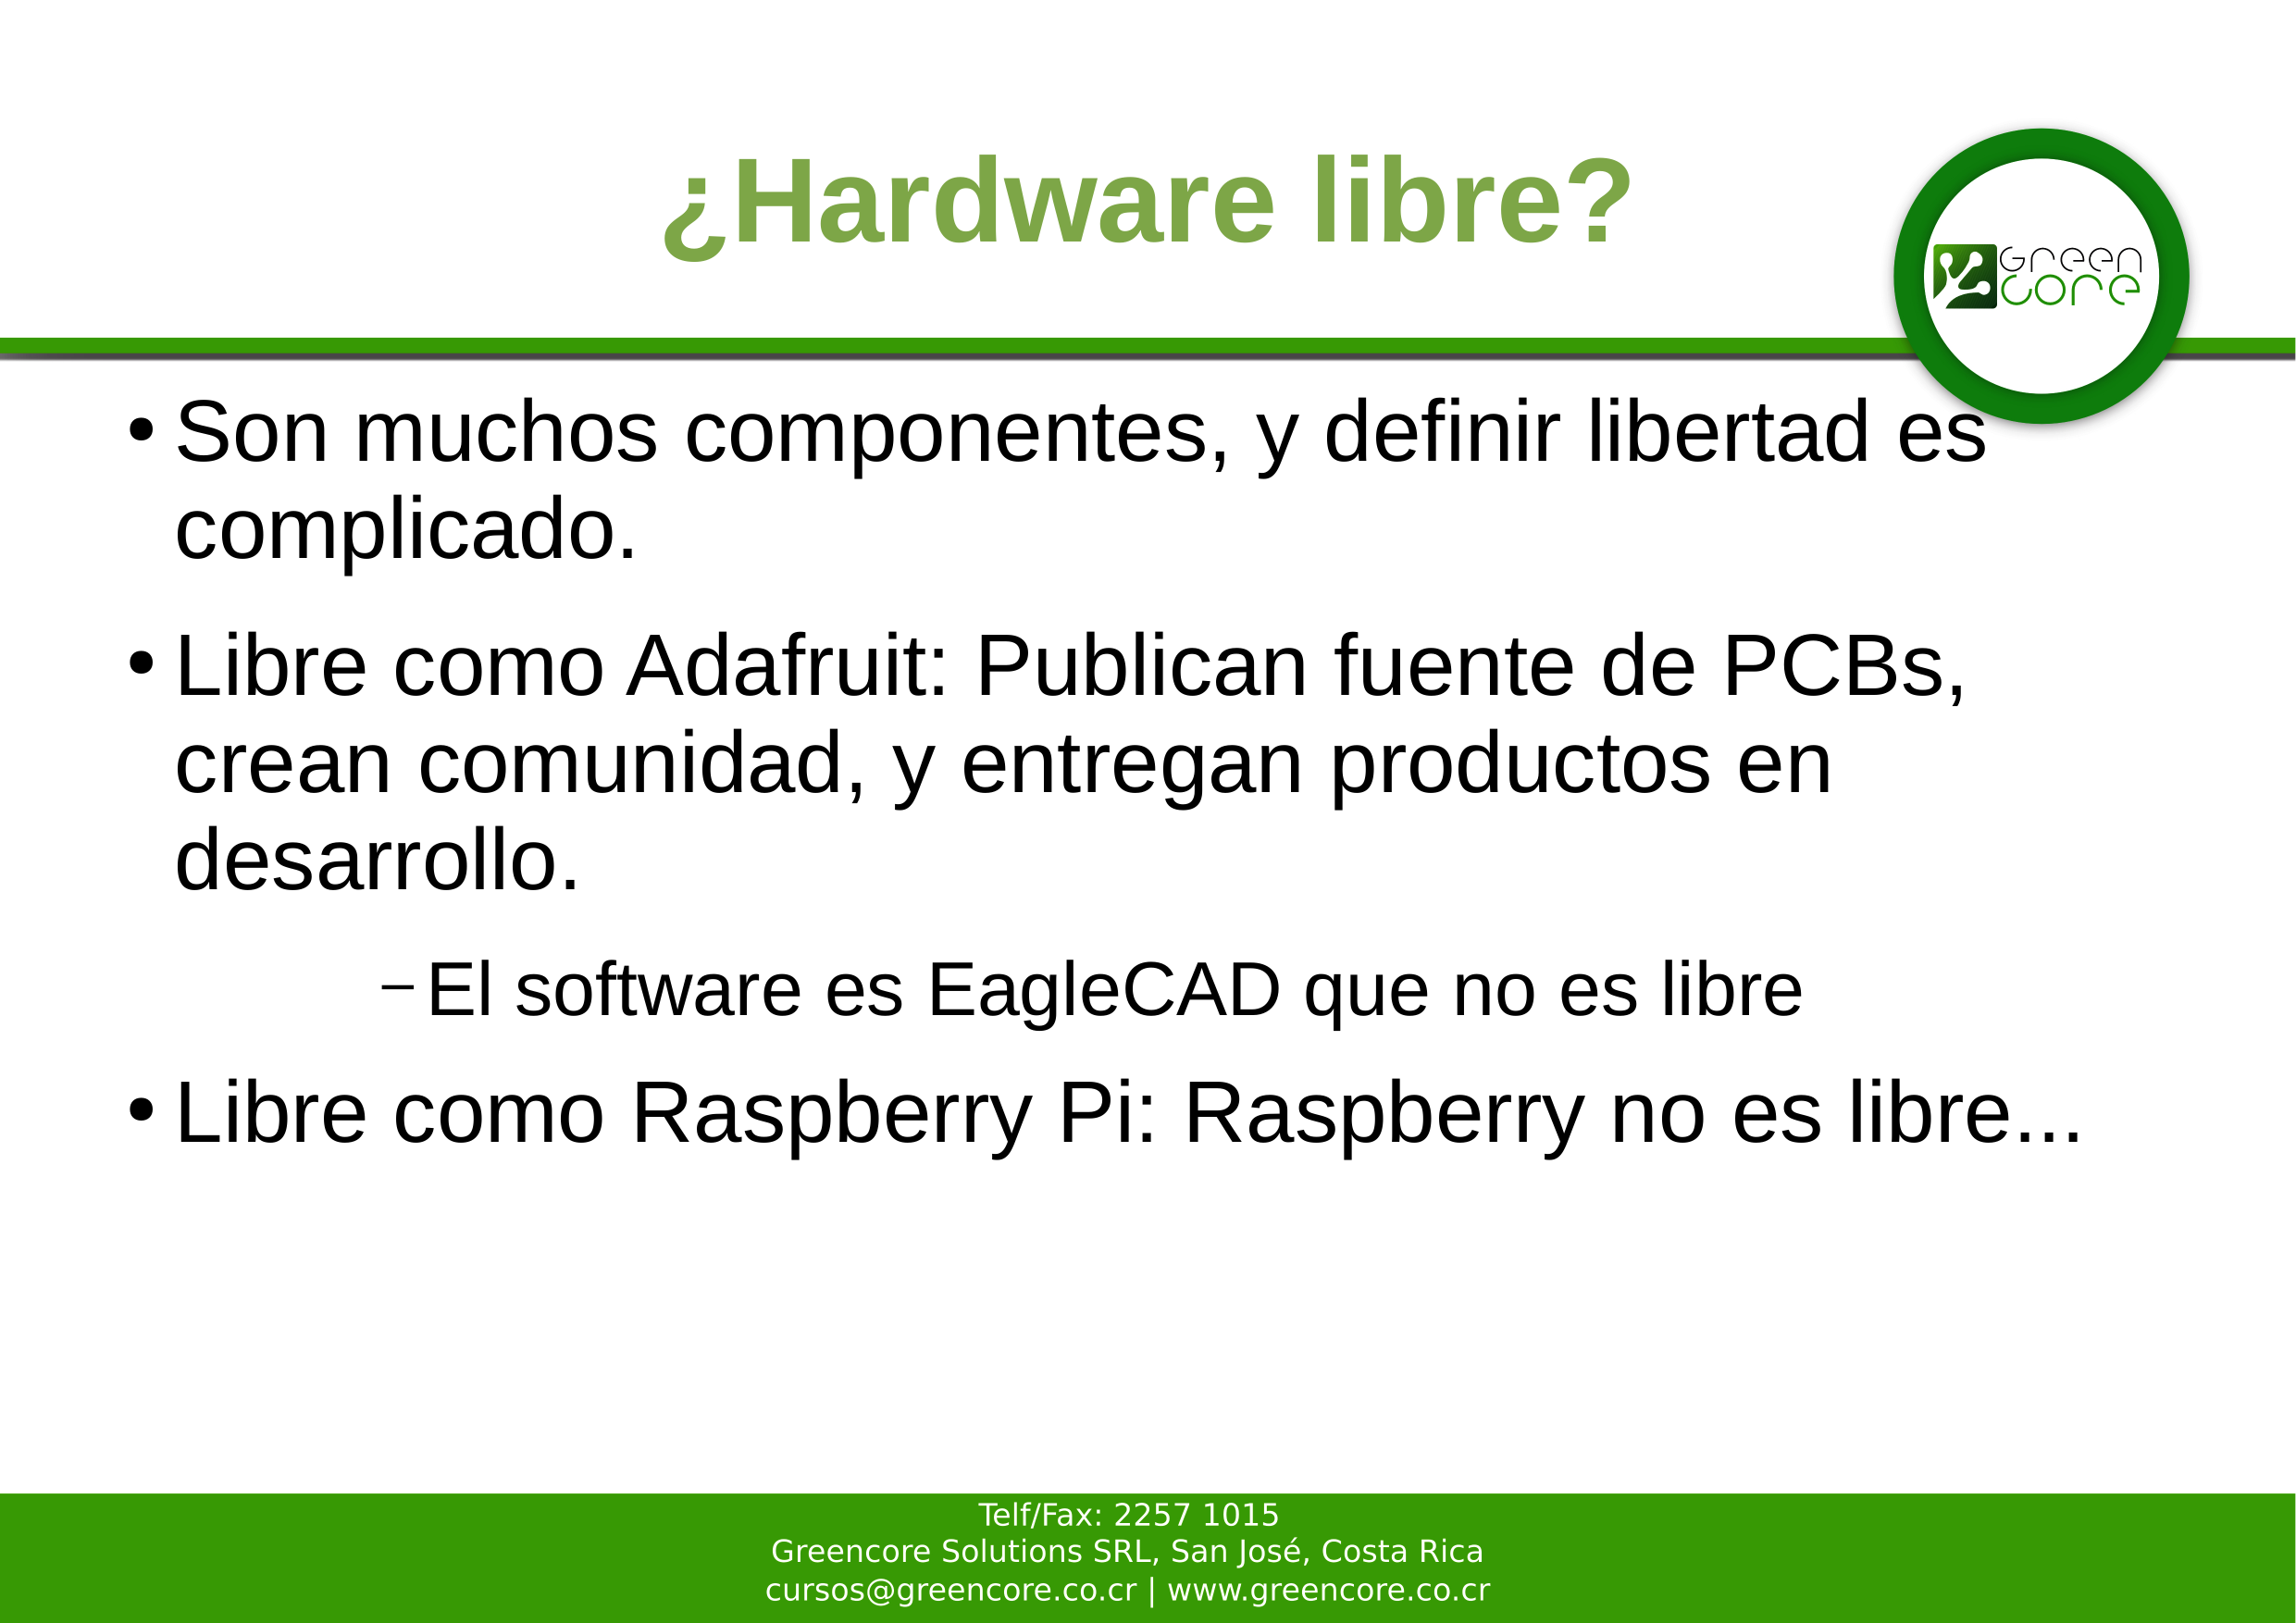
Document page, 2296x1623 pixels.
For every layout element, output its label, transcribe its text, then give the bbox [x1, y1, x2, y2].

title ¿Hardware libre? [115, 64, 2181, 336]
picture [0, 0, 2296, 1623]
list Son muchos componentes, y definir libertad es complicado. Libre como Adafruit: Publican fuente de PCBs, crean comunidad, y entregan productos en desarrollo. El software es EagleCAD que no es libre Libre como Raspberry Pi: Raspberry no es libre... [109, 382, 2176, 1492]
